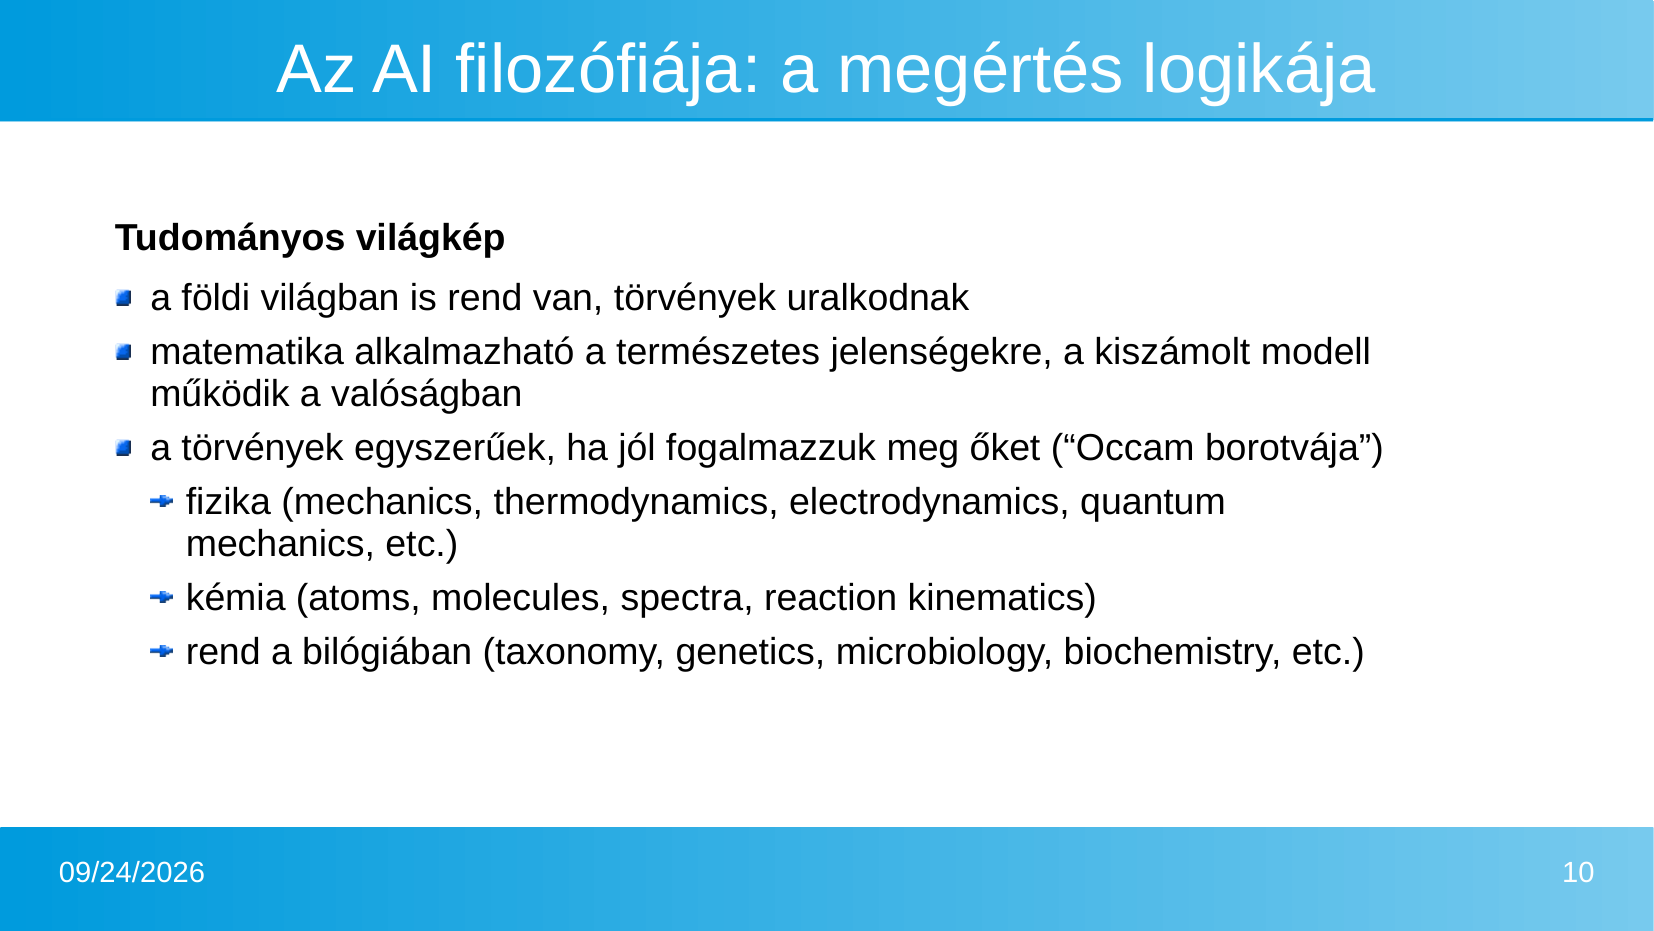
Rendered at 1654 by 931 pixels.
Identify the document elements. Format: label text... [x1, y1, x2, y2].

title Az AI filozófiája: a megértés logikája [59, 29, 1595, 108]
text_box Tudományos világkép a földi világban is rend van, törvények uralkodnak matematika alkalmazható a természetes jelenségekre, a kiszámolt modell működik a valóságban a törvények egyszerűek, ha jól fogalmazzuk meg őket (“Occam borotvája”) fizika (mechanics, thermodynamics, electrodynamics, quantum mechanics, etc.) kémia (atoms, molecules, spectra, reaction kinematics) rend a bilógiában (taxonomy, genetics, microbiology, biochemistry, etc.) [100, 209, 1429, 680]
